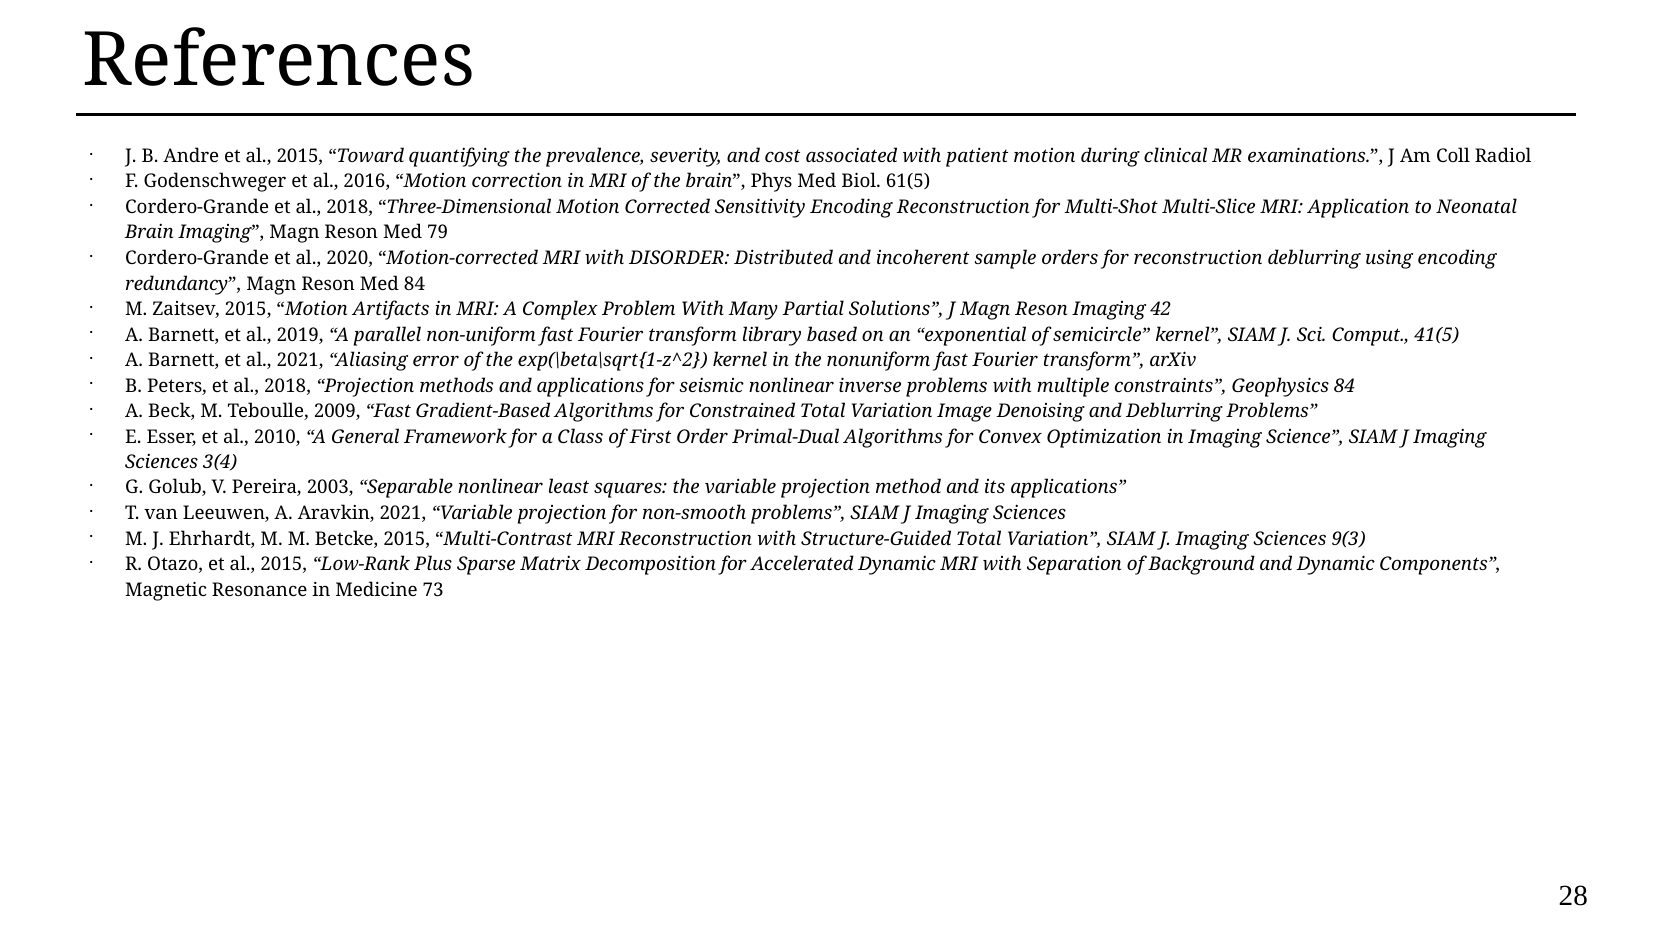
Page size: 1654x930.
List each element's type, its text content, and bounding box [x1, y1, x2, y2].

title References [82, 7, 1571, 105]
text_box J. B. Andre et al., 2015, “Toward quantifying the prevalence, severity, and cost associated with patient motion during clinical MR examinations.”, J Am Coll Radiol F. Godenschweger et al., 2016, “Motion correction in MRI of the brain”, Phys Med Biol. 61(5) Cordero-Grande et al., 2018, “Three-Dimensional Motion Corrected Sensitivity Encoding Reconstruction for Multi-Shot Multi-Slice MRI: Application to Neonatal Brain Imaging”, Magn Reson Med 79 Cordero-Grande et al., 2020, “Motion-corrected MRI with DISORDER: Distributed and incoherent sample orders for reconstruction deblurring using encoding redundancy”, Magn Reson Med 84 M. Zaitsev, 2015, “Motion Artifacts in MRI: A Complex Problem With Many Partial Solutions”, J Magn Reson Imaging 42 A. Barnett, et al., 2019, “A parallel non-uniform fast Fourier transform library based on an “exponential of semicircle” kernel”, SIAM J. Sci. Comput., 41(5) A. Barnett, et al., 2021, “Aliasing error of the exp(\beta\sqrt{1-z^2}) kernel in the nonuniform fast Fourier transform”, arXiv B. Peters, et al., 2018, “Projection methods and applications for seismic nonlinear inverse problems with multiple constraints”, Geophysics 84 A. Beck, M. Teboulle, 2009, “Fast Gradient-Based Algorithms for Constrained Total Variation Image Denoising and Deblurring Problems” E. Esser, et al., 2010, “A General Framework for a Class of First Order Primal-Dual Algorithms for Convex Optimization in Imaging Science”, SIAM J Imaging Sciences 3(4) G. Golub, V. Pereira, 2003, “Separable nonlinear least squares: the variable projection method and its applications” T. van Leeuwen, A. Aravkin, 2021, “Variable projection for non-smooth problems”, SIAM J Imaging Sciences M. J. Ehrhardt, M. M. Betcke, 2015, “Multi-Contrast MRI Reconstruction with Structure-Guided Total Variation”, SIAM J. Imaging Sciences 9(3) R. Otazo, et al., 2015, “Low-Rank Plus Sparse Matrix Decomposition for Accelerated Dynamic MRI with Separation of Background and Dynamic Components”, Magnetic Resonance in Medicine 73 [75, 134, 1576, 856]
